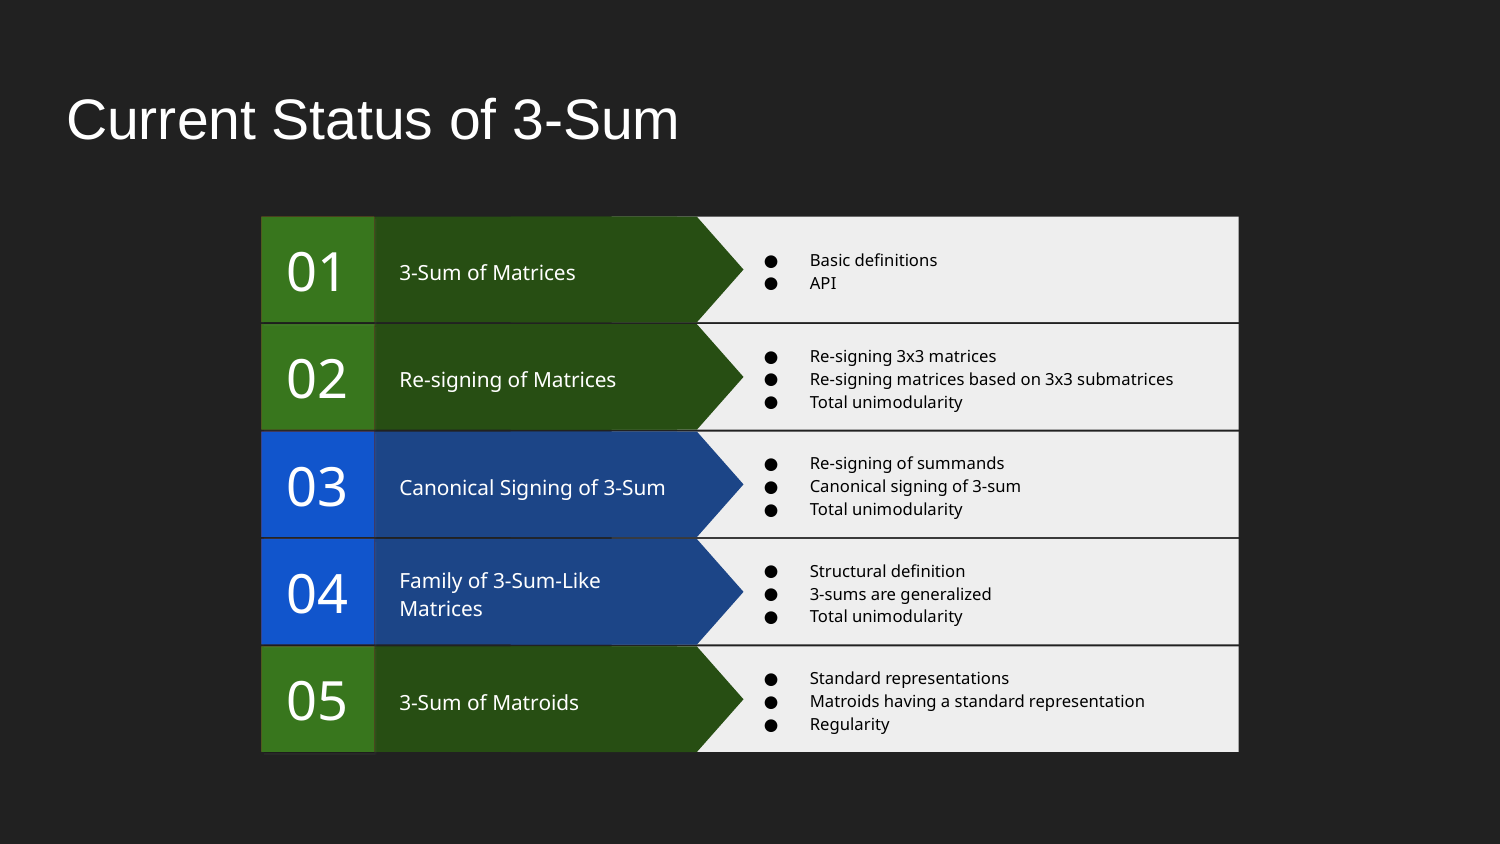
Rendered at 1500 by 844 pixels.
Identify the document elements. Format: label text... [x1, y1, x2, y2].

text_box [1208, 646, 1239, 752]
text_box [1208, 324, 1239, 430]
title Current Status of 3-Sum [51, 72, 1449, 167]
text_box Structural definition 3-sums are generalized Total unimodularity [719, 539, 1208, 645]
text_box 01 [261, 216, 375, 323]
text_box Re-signing 3x3 matrices Re-signing matrices based on 3x3 submatrices Total unimodularity [719, 324, 1208, 430]
text_box Re-signing of Matrices [384, 336, 703, 419]
text_box 3-Sum of Matroids [384, 659, 703, 741]
text_box [375, 646, 719, 753]
text_box 03 [261, 431, 375, 537]
text_box Canonical Signing of 3-Sum [384, 444, 703, 526]
text_box 05 [261, 646, 375, 752]
text_box 3-Sum of Matrices [384, 229, 703, 311]
text_box Family of 3-Sum-Like Matrices [384, 551, 703, 633]
text_box [375, 216, 719, 323]
text_box 04 [261, 538, 375, 645]
text_box [375, 324, 719, 430]
text_box 02 [261, 324, 375, 430]
text_box [1208, 216, 1239, 323]
text_box Basic definitions API [719, 216, 1208, 323]
text_box Re-signing of summands Canonical signing of 3-sum Total unimodularity [719, 431, 1208, 538]
text_box [375, 431, 1239, 645]
text_box Standard representations Matroids having a standard representation Regularity [719, 646, 1208, 752]
